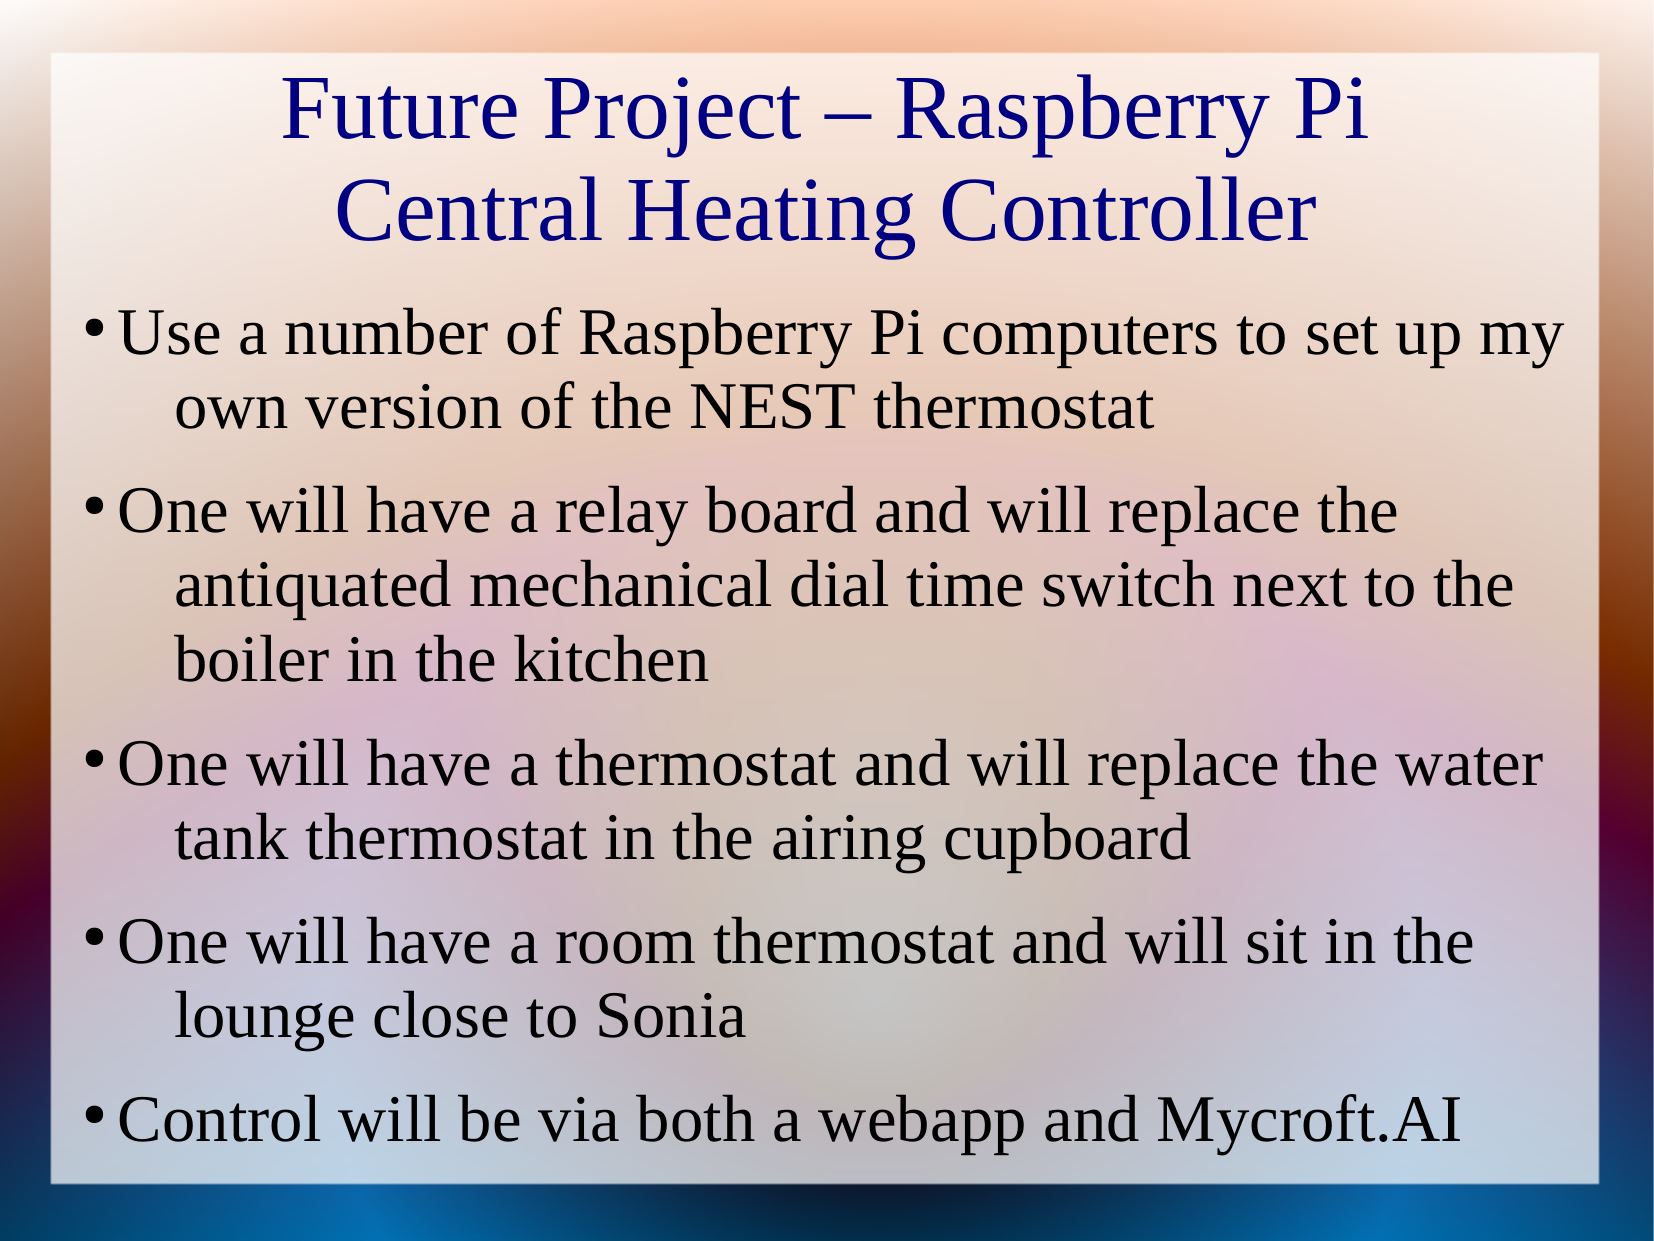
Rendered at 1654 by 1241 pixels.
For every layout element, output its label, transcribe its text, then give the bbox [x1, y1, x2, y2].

title Future Project – Raspberry Pi Central Heating Controller [82, 55, 1571, 262]
list Use a number of Raspberry Pi computers to set up my own version of the NEST thermostat One will have a relay board and will replace the antiquated mechanical dial time switch next to the boiler in the kitchen One will have a thermostat and will replace the water tank thermostat in the airing cupboard One will have a room thermostat and will sit in the lounge close to Sonia Control will be via both a webapp and Mycroft.AI [82, 290, 1571, 1157]
picture [0, 0, 1654, 1241]
